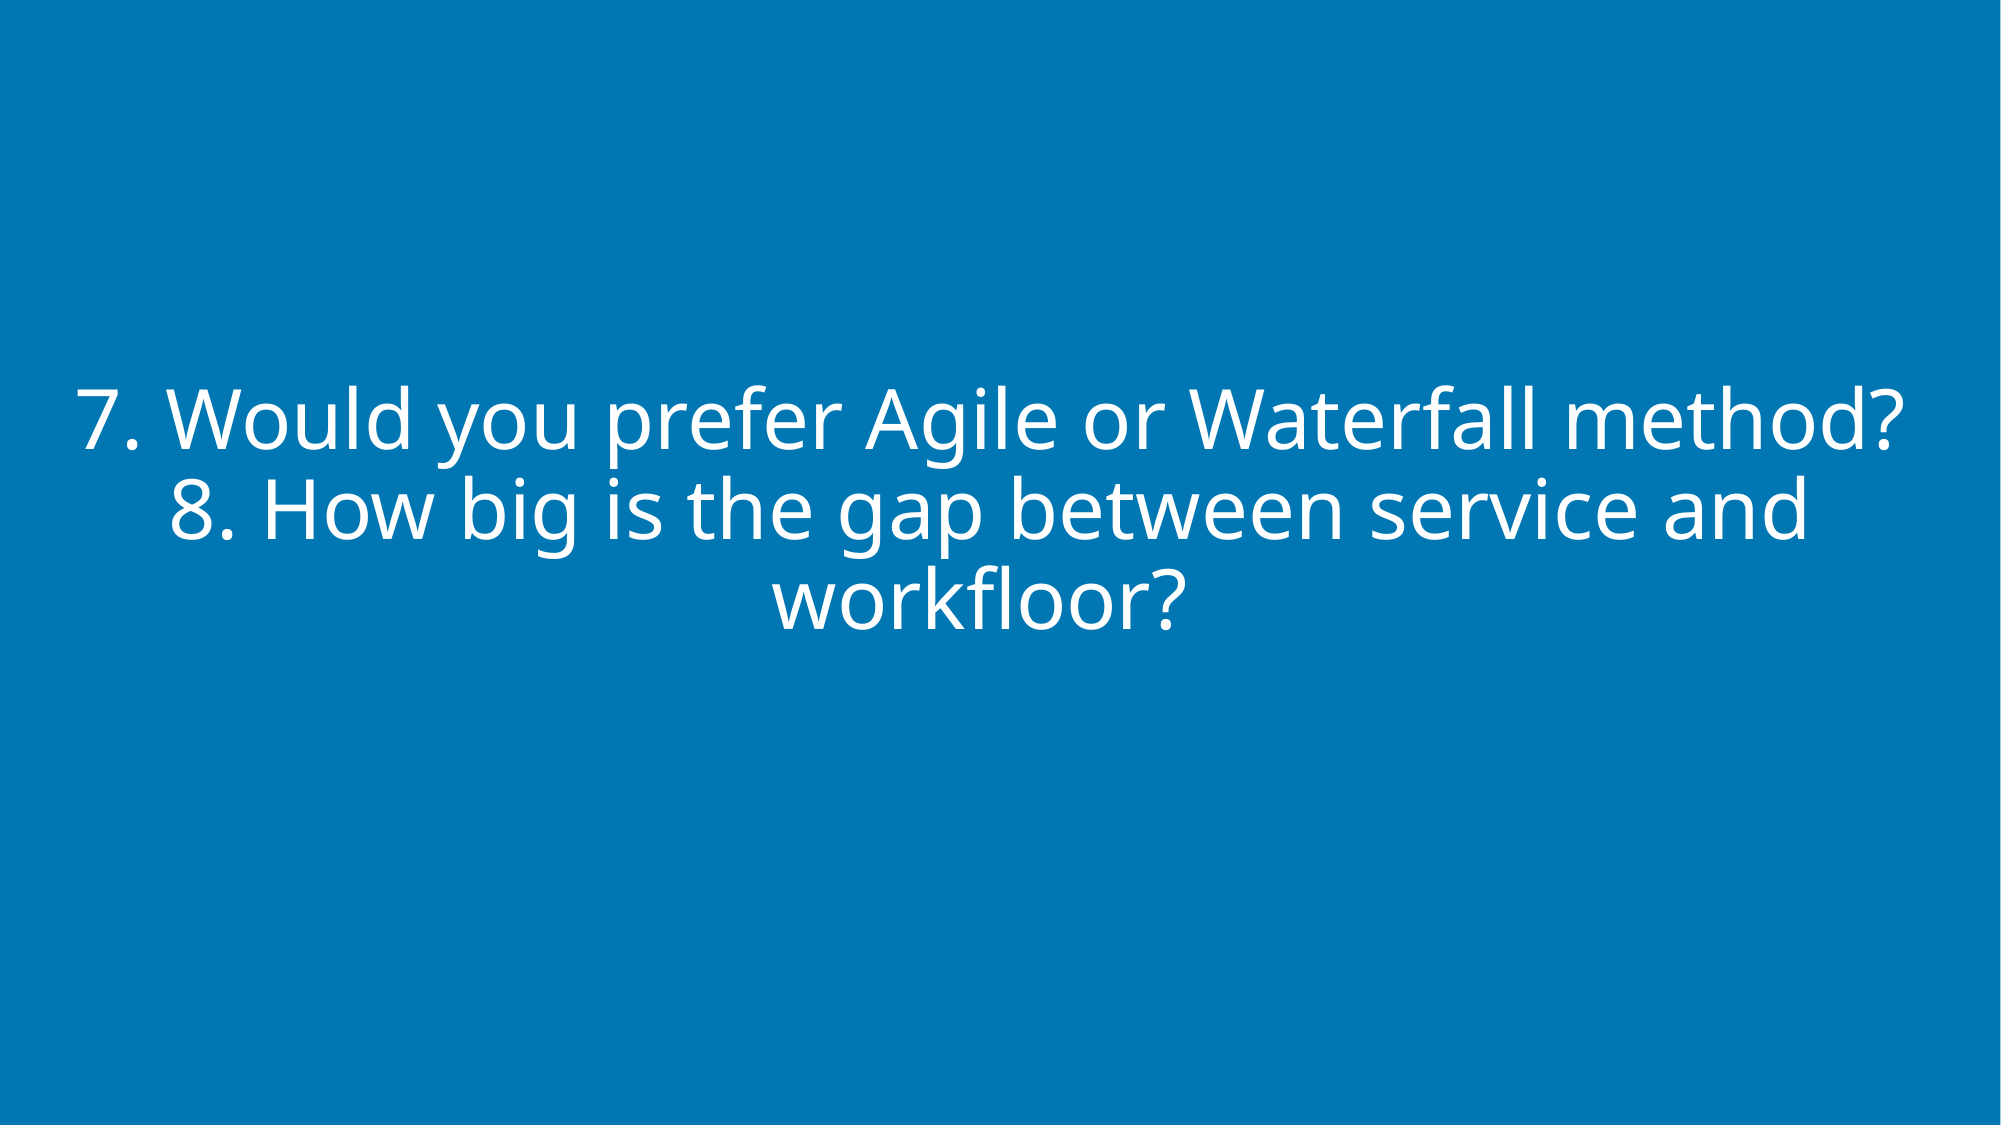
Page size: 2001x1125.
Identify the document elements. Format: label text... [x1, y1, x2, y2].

list 7. Would you prefer Agile or Waterfall method? 8. How big is the gap between service and workfloor? [0, 72, 1982, 1053]
